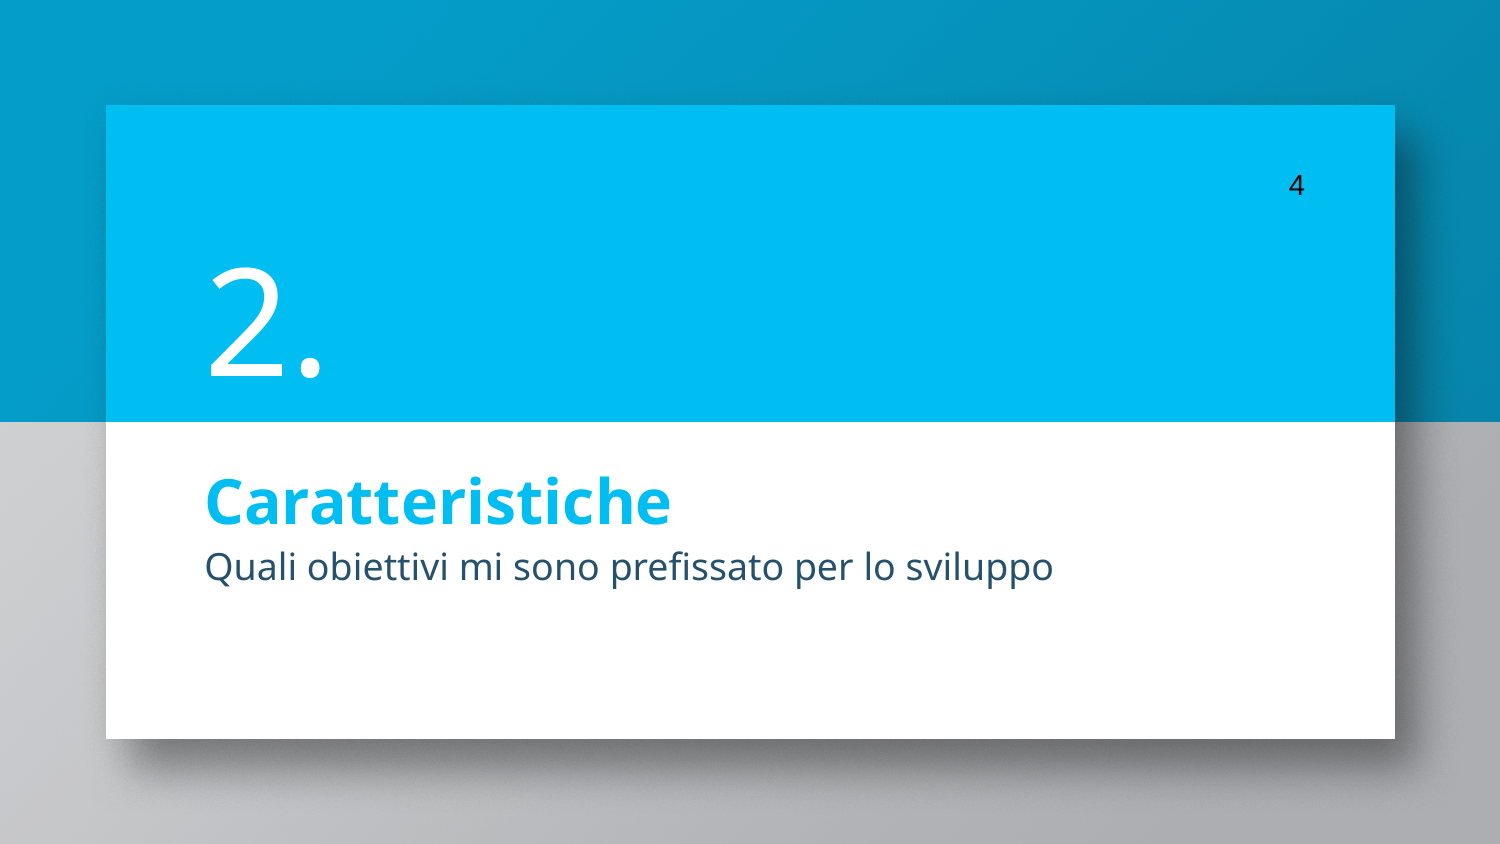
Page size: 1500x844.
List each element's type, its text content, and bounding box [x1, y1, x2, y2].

title Caratteristiche [189, 447, 1311, 528]
picture [0, 423, 1500, 844]
slide_number <numero> [1273, 106, 1364, 217]
subtitle Quali obiettivi mi sono prefissato per lo sviluppo [189, 528, 1311, 658]
text_box 2. [189, 142, 474, 422]
